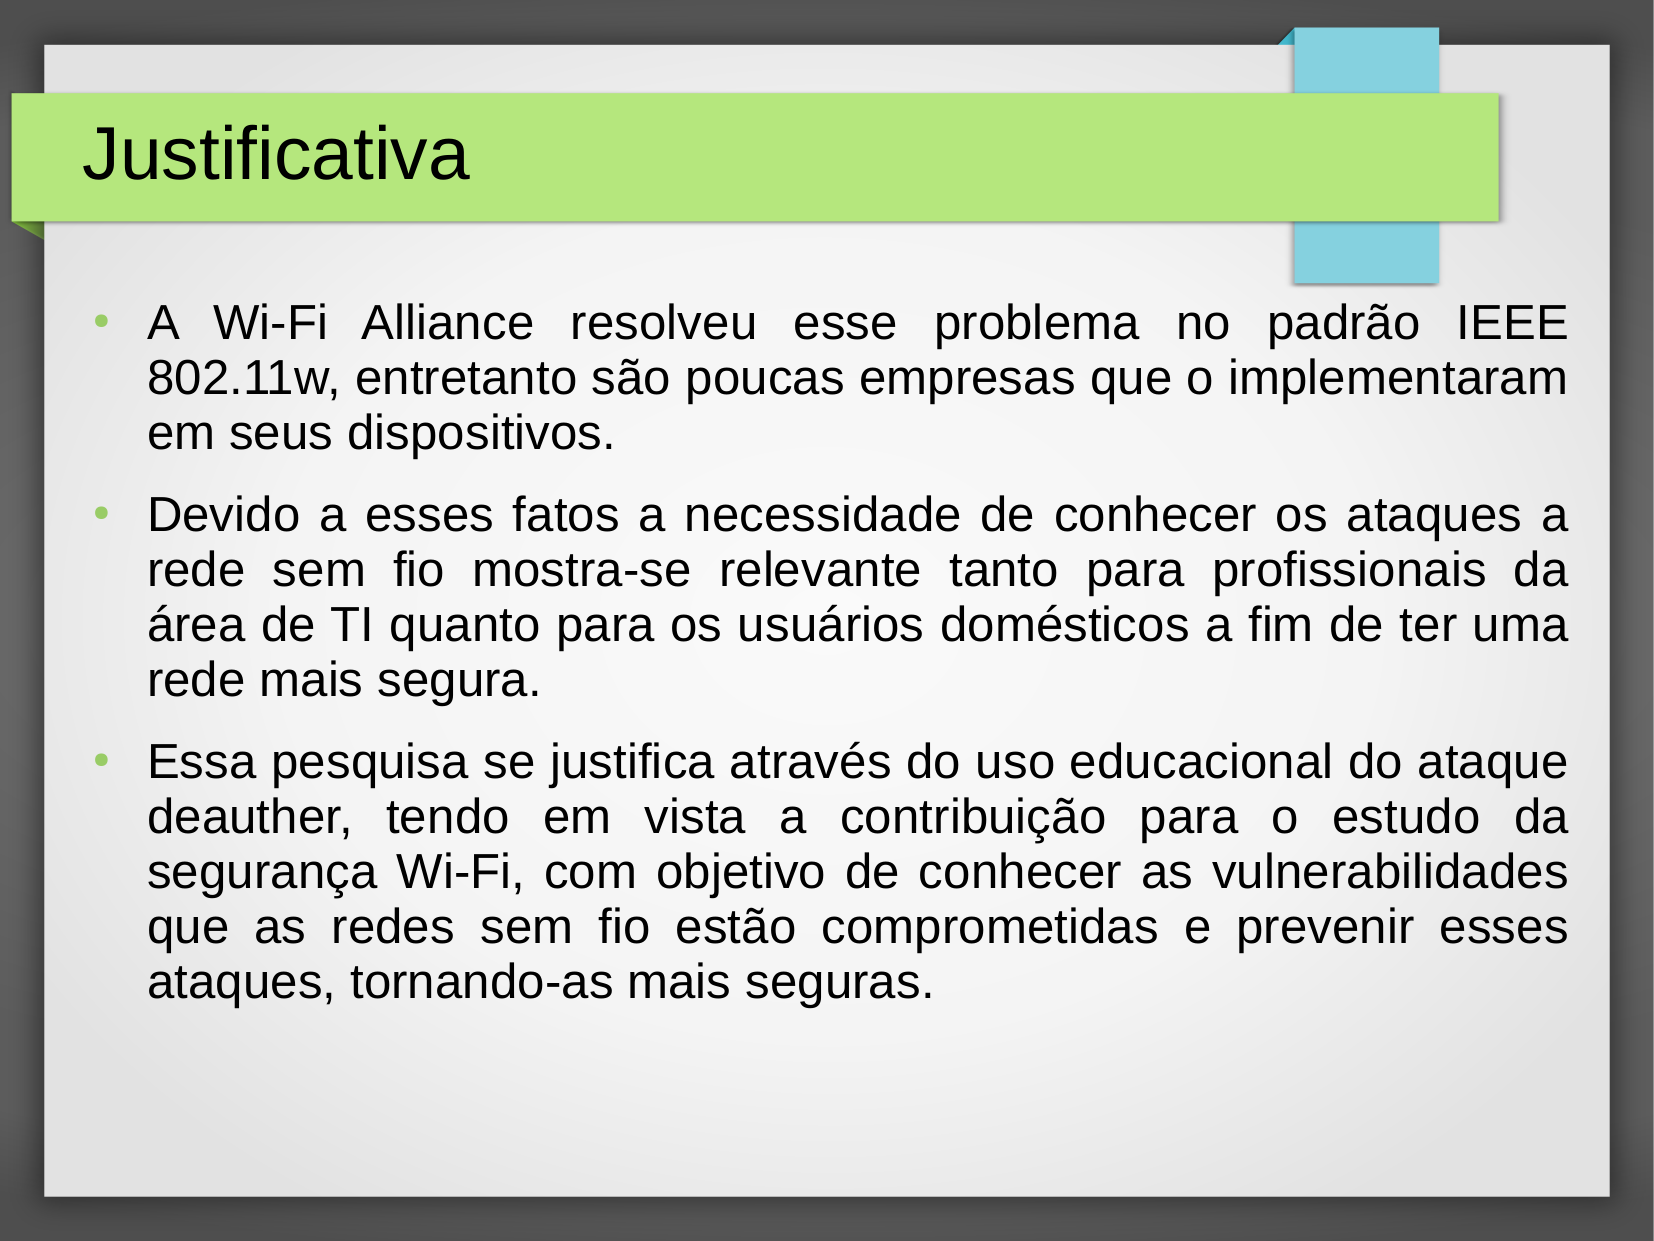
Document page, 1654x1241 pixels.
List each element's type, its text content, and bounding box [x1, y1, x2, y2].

picture [0, 0, 1654, 1241]
title Justificativa [82, 94, 1264, 213]
list A Wi-Fi Alliance resolveu esse problema no padrão IEEE 802.11w, entretanto são poucas empresas que o implementaram em seus dispositivos. Devido a esses fatos a necessidade de conhecer os ataques a rede sem fio mostra-se relevante tanto para profissionais da área de TI quanto para os usuários domésticos a fim de ter uma rede mais segura. Essa pesquisa se justifica através do uso educacional do ataque deauther, tendo em vista a contribuição para o estudo da segurança Wi-Fi, com objetivo de conhecer as vulnerabilidades que as redes sem fio estão comprometidas e prevenir esses ataques, tornando-as mais seguras. [82, 295, 1571, 1015]
